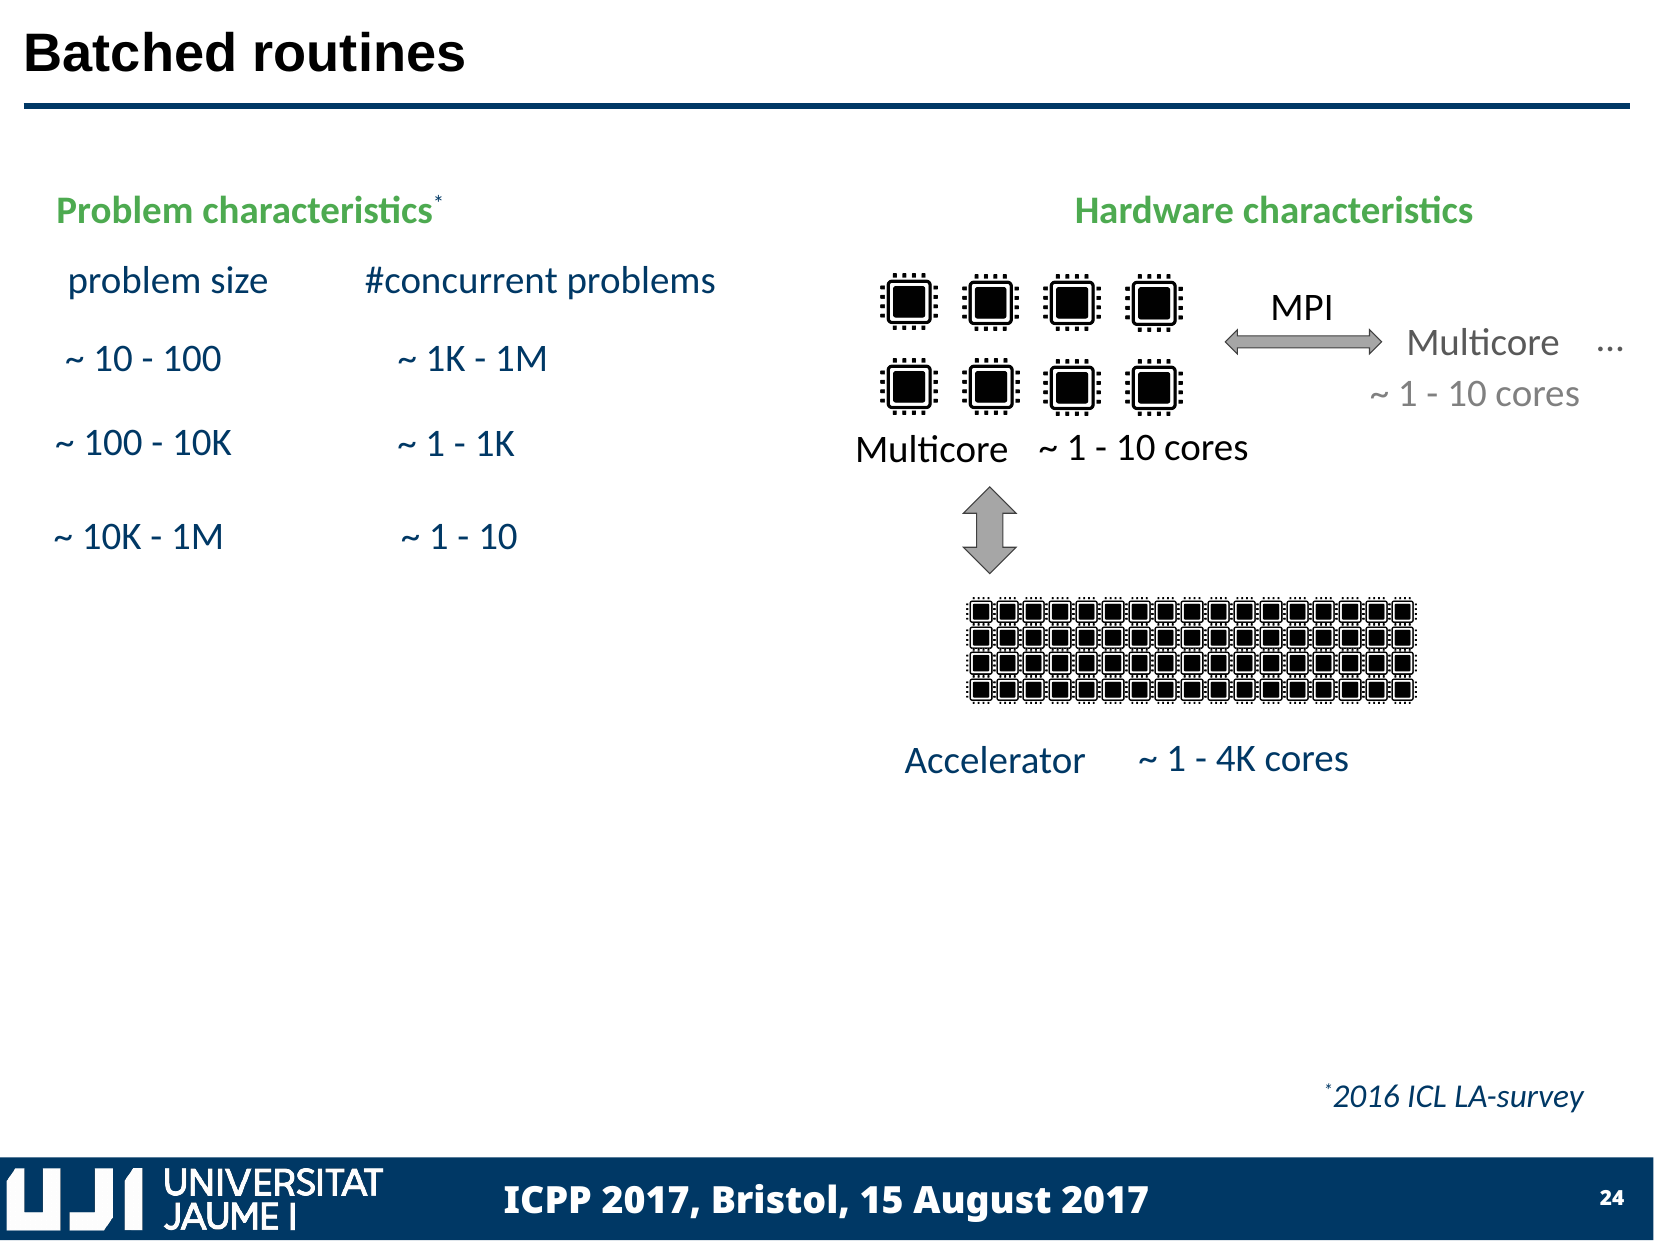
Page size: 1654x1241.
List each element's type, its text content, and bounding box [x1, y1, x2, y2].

text_box *2016 ICL LA-survey [1308, 1067, 1607, 1122]
picture [0, 1158, 390, 1241]
picture [1125, 274, 1183, 332]
text_box Multicore [840, 416, 1024, 478]
picture [962, 358, 1020, 415]
text_box ~ 100 - 10K [40, 408, 247, 471]
picture [1125, 359, 1183, 414]
text_box [963, 486, 1017, 574]
picture [1043, 274, 1101, 331]
picture [966, 597, 1417, 704]
text_box ~ 1K - 1M [382, 324, 564, 387]
picture [880, 273, 938, 330]
text_box ~ 10 - 100 [50, 324, 237, 387]
title Batched routines [23, 0, 1630, 107]
text_box Multicore [1391, 309, 1575, 360]
text_box Problem characteristics* [41, 177, 460, 239]
text_box ~ 1 - 10 cores [1354, 360, 1595, 422]
picture [880, 358, 938, 415]
text_box ~ 1 - 10 [386, 502, 533, 565]
text_box Accelerator [889, 726, 1101, 789]
text_box ~ 1 - 10 cores [1023, 414, 1264, 477]
text_box ~ 1 - 4K cores [1123, 725, 1365, 787]
text_box … [1582, 304, 1639, 367]
text_box MPI [1255, 274, 1349, 336]
picture [1043, 359, 1101, 414]
text_box problem size #concurrent problems [52, 247, 732, 309]
text_box ~ 1 - 1K [382, 410, 530, 472]
text_box ~ 10K - 1M [39, 502, 240, 565]
picture [962, 274, 1019, 331]
text_box Hardware characteristics [1060, 177, 1489, 239]
text_box [1225, 329, 1382, 354]
